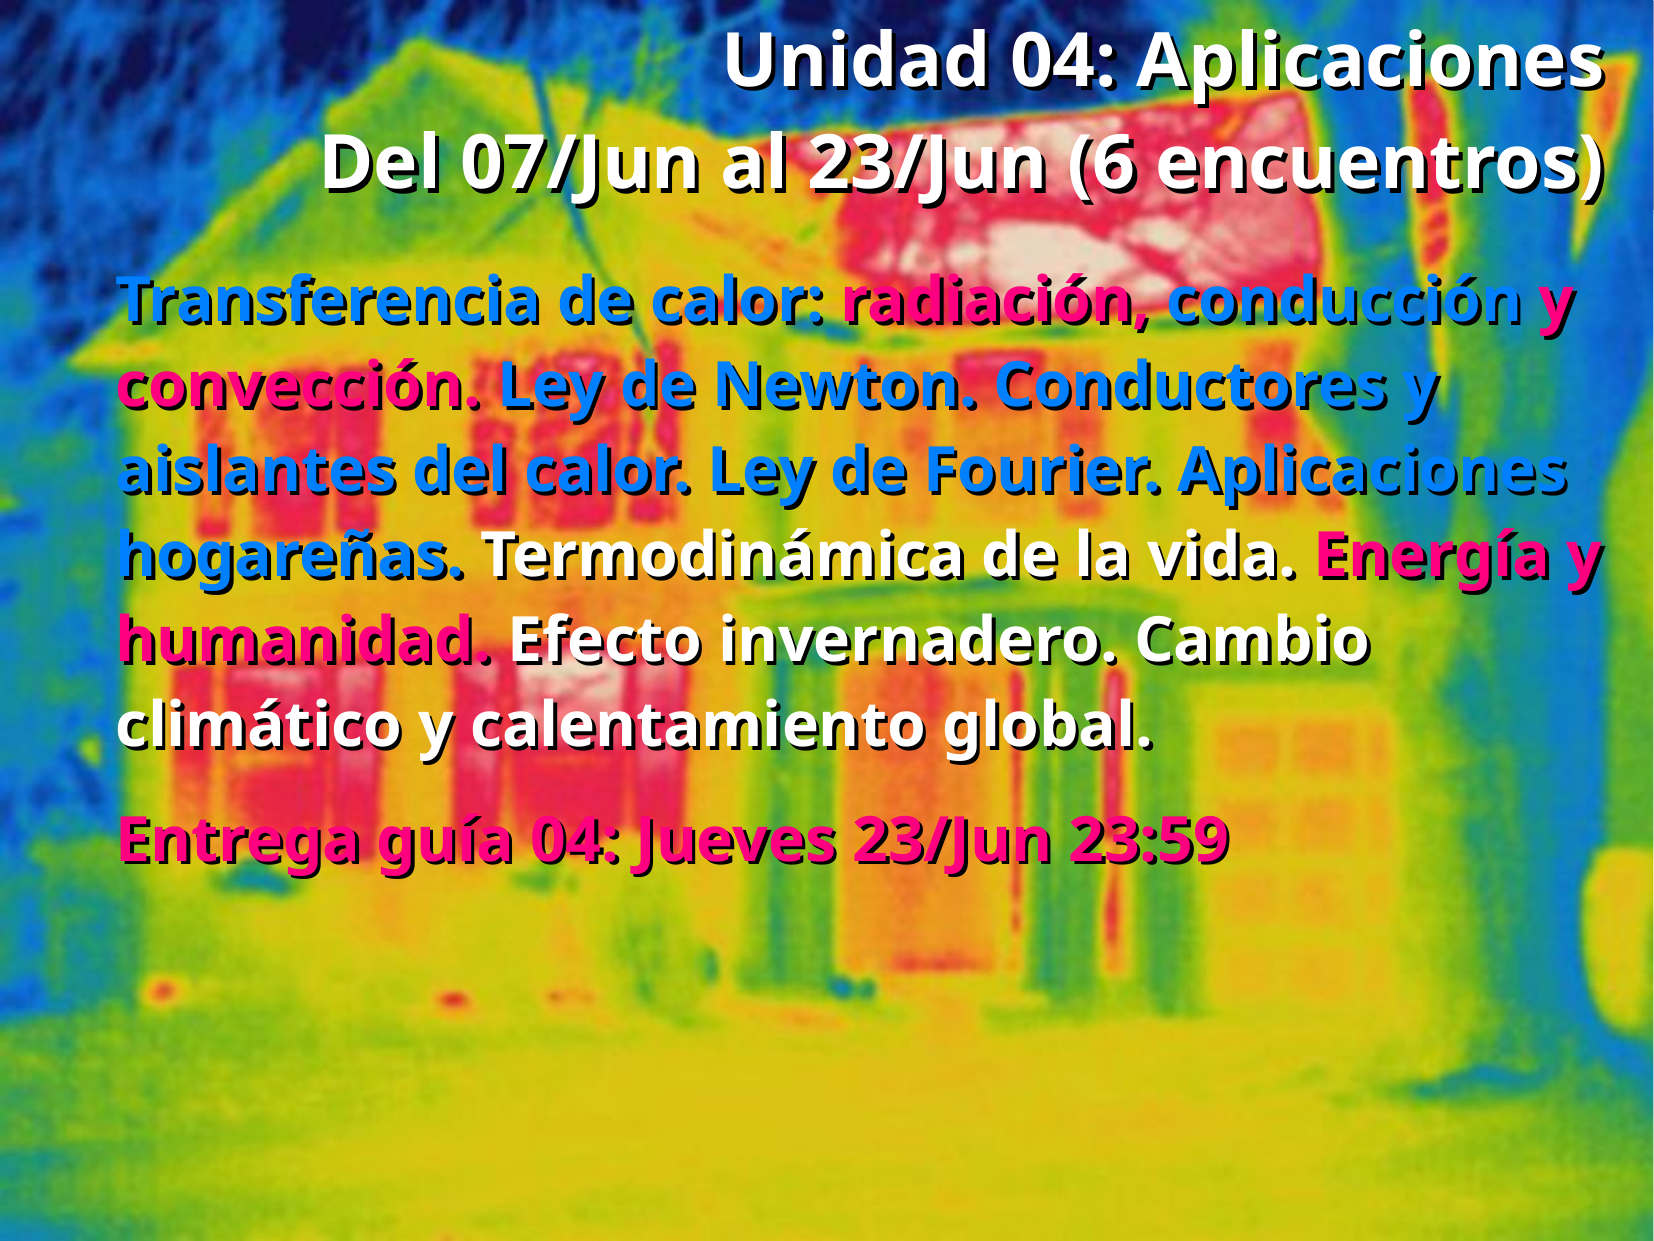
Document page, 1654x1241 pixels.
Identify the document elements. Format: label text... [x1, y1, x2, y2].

title Unidad 04: Aplicaciones Del 07/Jun al 23/Jun (6 encuentros) [45, 0, 1606, 240]
picture [0, 0, 1654, 1241]
list Transferencia de calor: radiación, conducción y convección. Ley de Newton. Conductores y aislantes del calor. Ley de Fourier. Aplicaciones hogareñas. Termodinámica de la vida. Energía y humanidad. Efecto invernadero. Cambio climático y calentamiento global. Entrega guía 04: Jueves 23/Jun 23:59 [45, 255, 1606, 1156]
